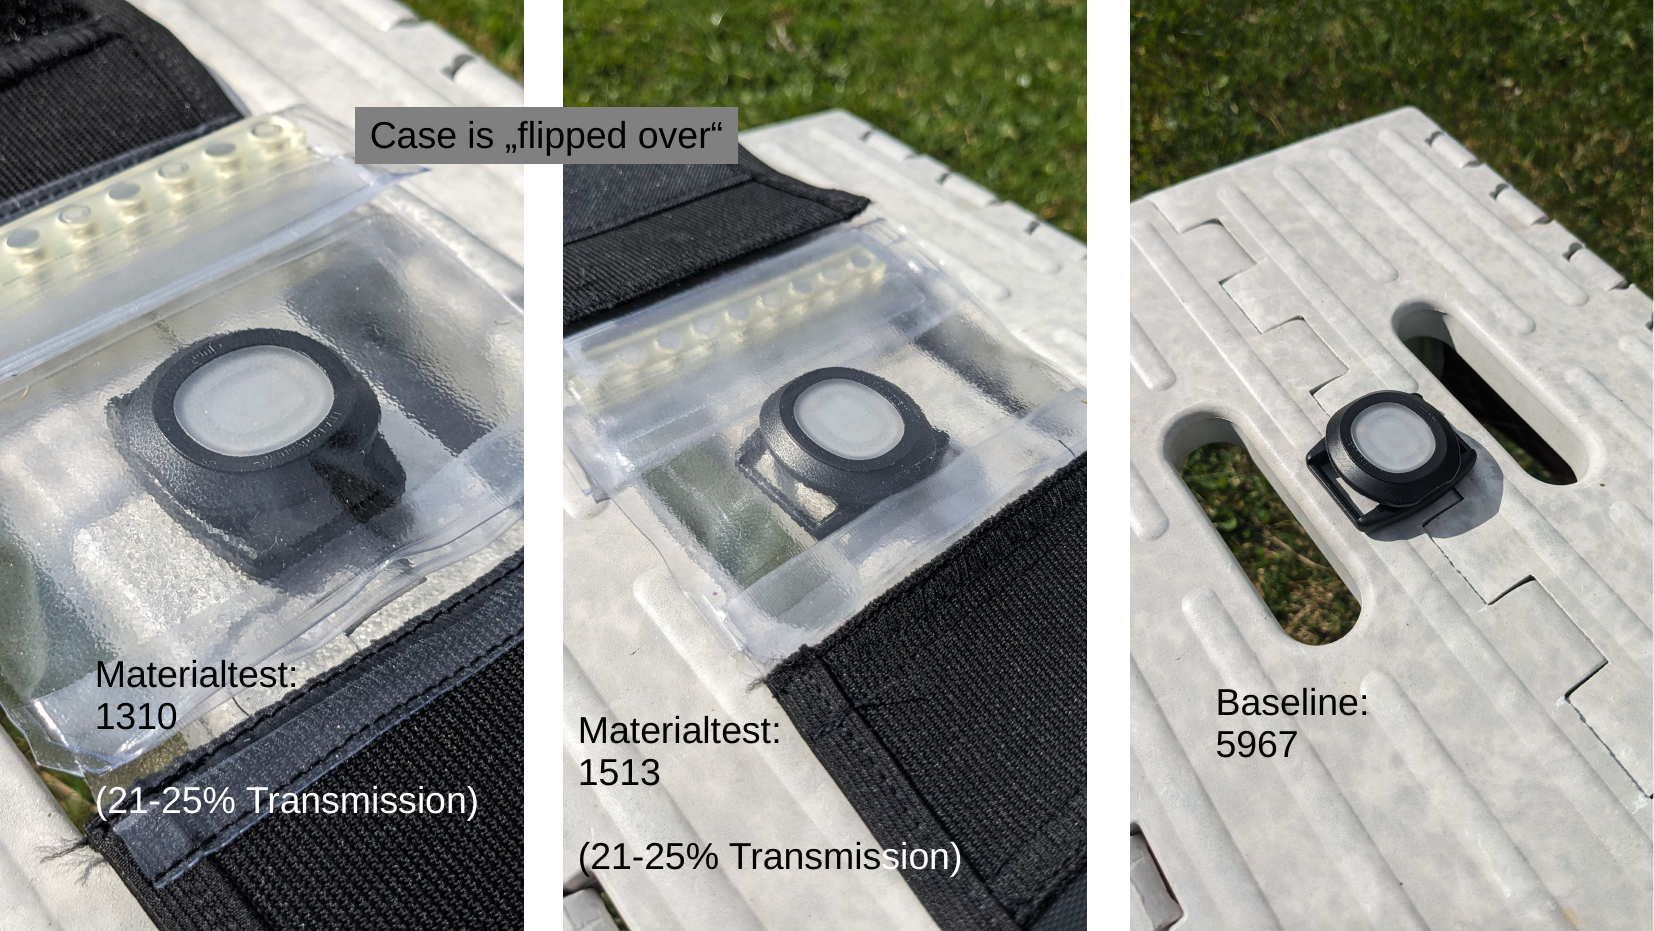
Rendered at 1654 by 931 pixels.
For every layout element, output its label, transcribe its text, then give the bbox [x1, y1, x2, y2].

text_box Case is „flipped over“ [355, 107, 739, 164]
picture [563, 0, 1087, 931]
text_box Baseline: 5967 [1200, 674, 1385, 773]
picture [1130, 0, 1654, 931]
text_box Materialtest: 1310 (21-25% Transmission) [80, 645, 495, 829]
picture [0, 0, 524, 931]
text_box Materialtest: 1513 (21-25% Transmission) [563, 702, 978, 886]
